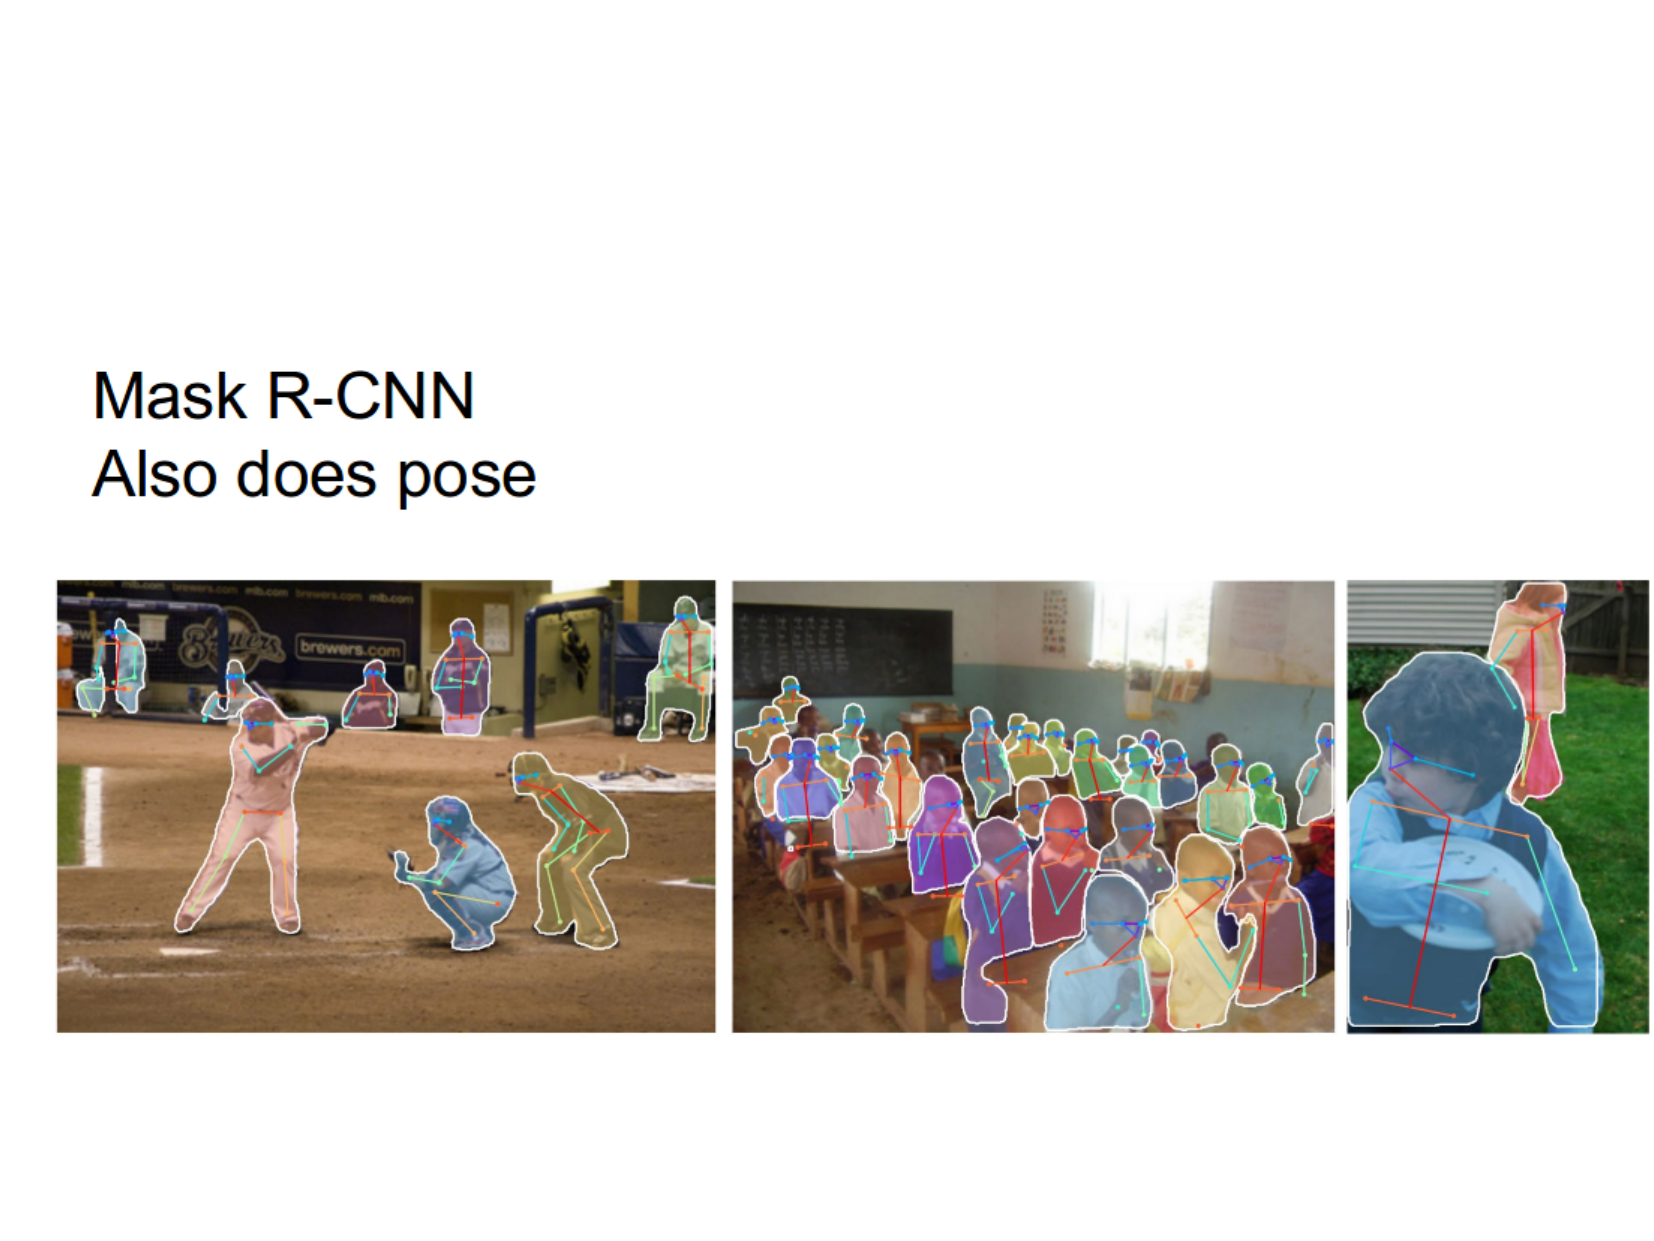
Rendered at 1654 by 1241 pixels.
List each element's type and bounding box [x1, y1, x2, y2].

picture [23, 354, 1654, 1081]
